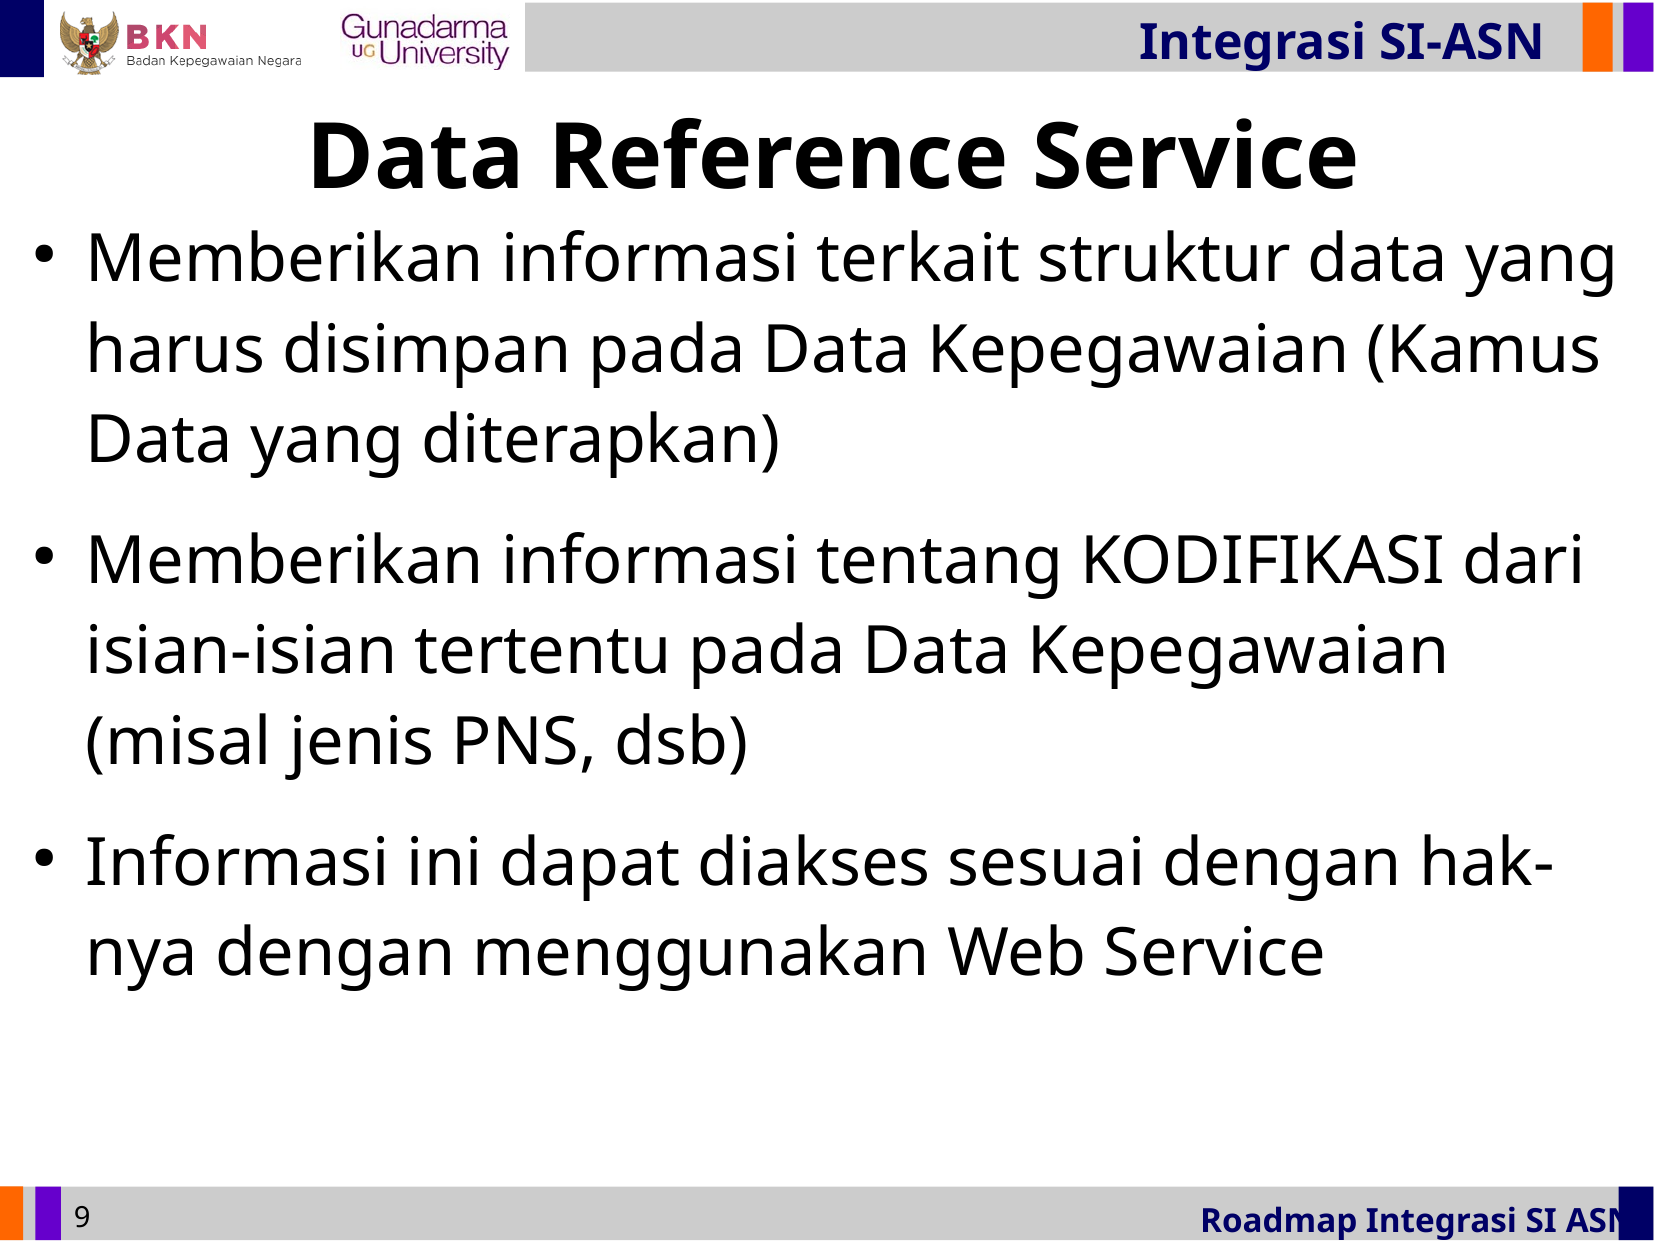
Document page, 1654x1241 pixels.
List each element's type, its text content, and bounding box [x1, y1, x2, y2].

list Memberikan informasi terkait struktur data yang harus disimpan pada Data Kepegawaian (Kamus Data yang diterapkan) Memberikan informasi tentang KODIFIKASI dari isian-isian tertentu pada Data Kepegawaian (misal jenis PNS, dsb) Informasi ini dapat diakses sesuai dengan hak-nya dengan menggunakan Web Service [14, 210, 1630, 1176]
title Data Reference Service [77, 90, 1591, 210]
picture [340, 0, 510, 70]
picture [60, 11, 301, 75]
